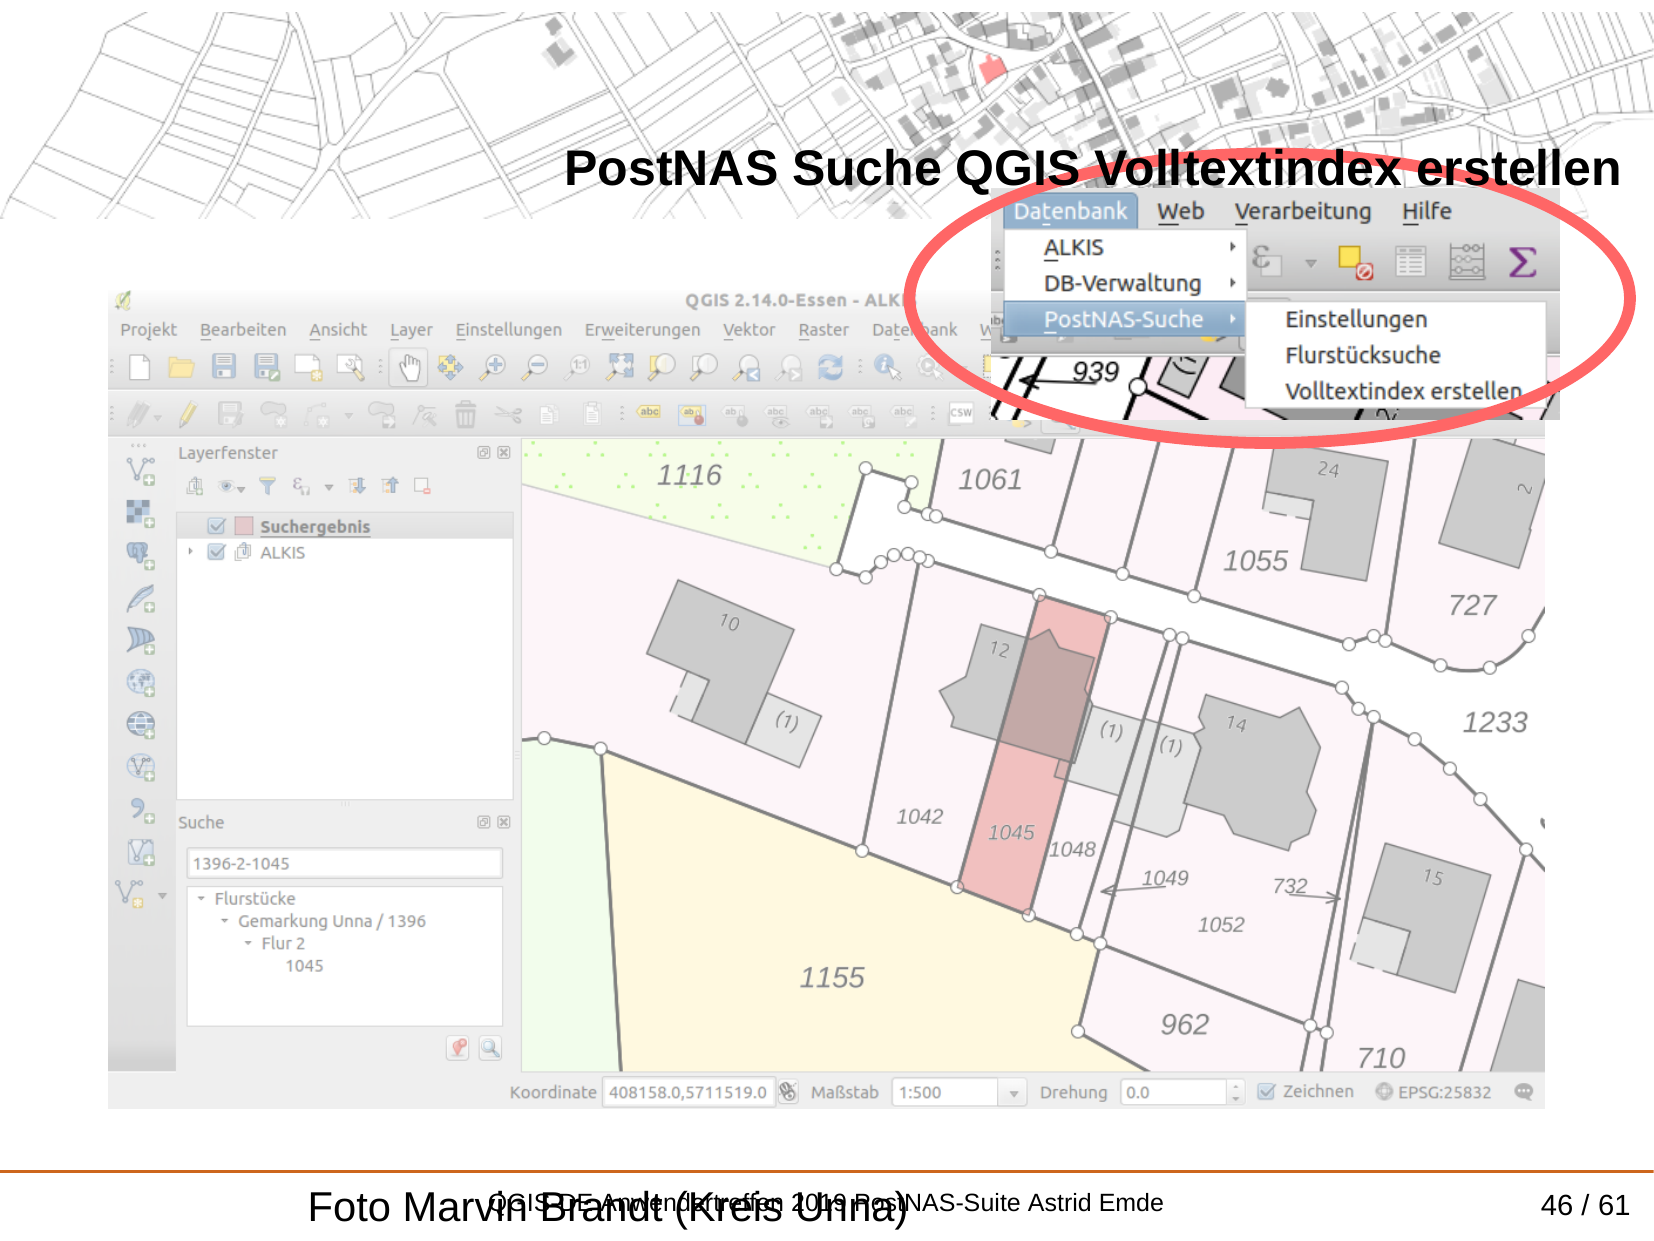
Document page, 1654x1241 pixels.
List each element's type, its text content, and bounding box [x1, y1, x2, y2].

text_box Foto Marvin Brandt (Kreis Unna) [154, 69, 1654, 203]
text_box [1560, 220, 1624, 376]
picture [1490, 392, 1560, 420]
picture [991, 213, 1560, 420]
picture [991, 397, 1049, 420]
text_box [0, 203, 1654, 1149]
text_box [916, 214, 991, 382]
text_box [1106, 420, 1434, 437]
title PostNAS Suche QGIS Volltextindex erstellen [249, 123, 1637, 213]
